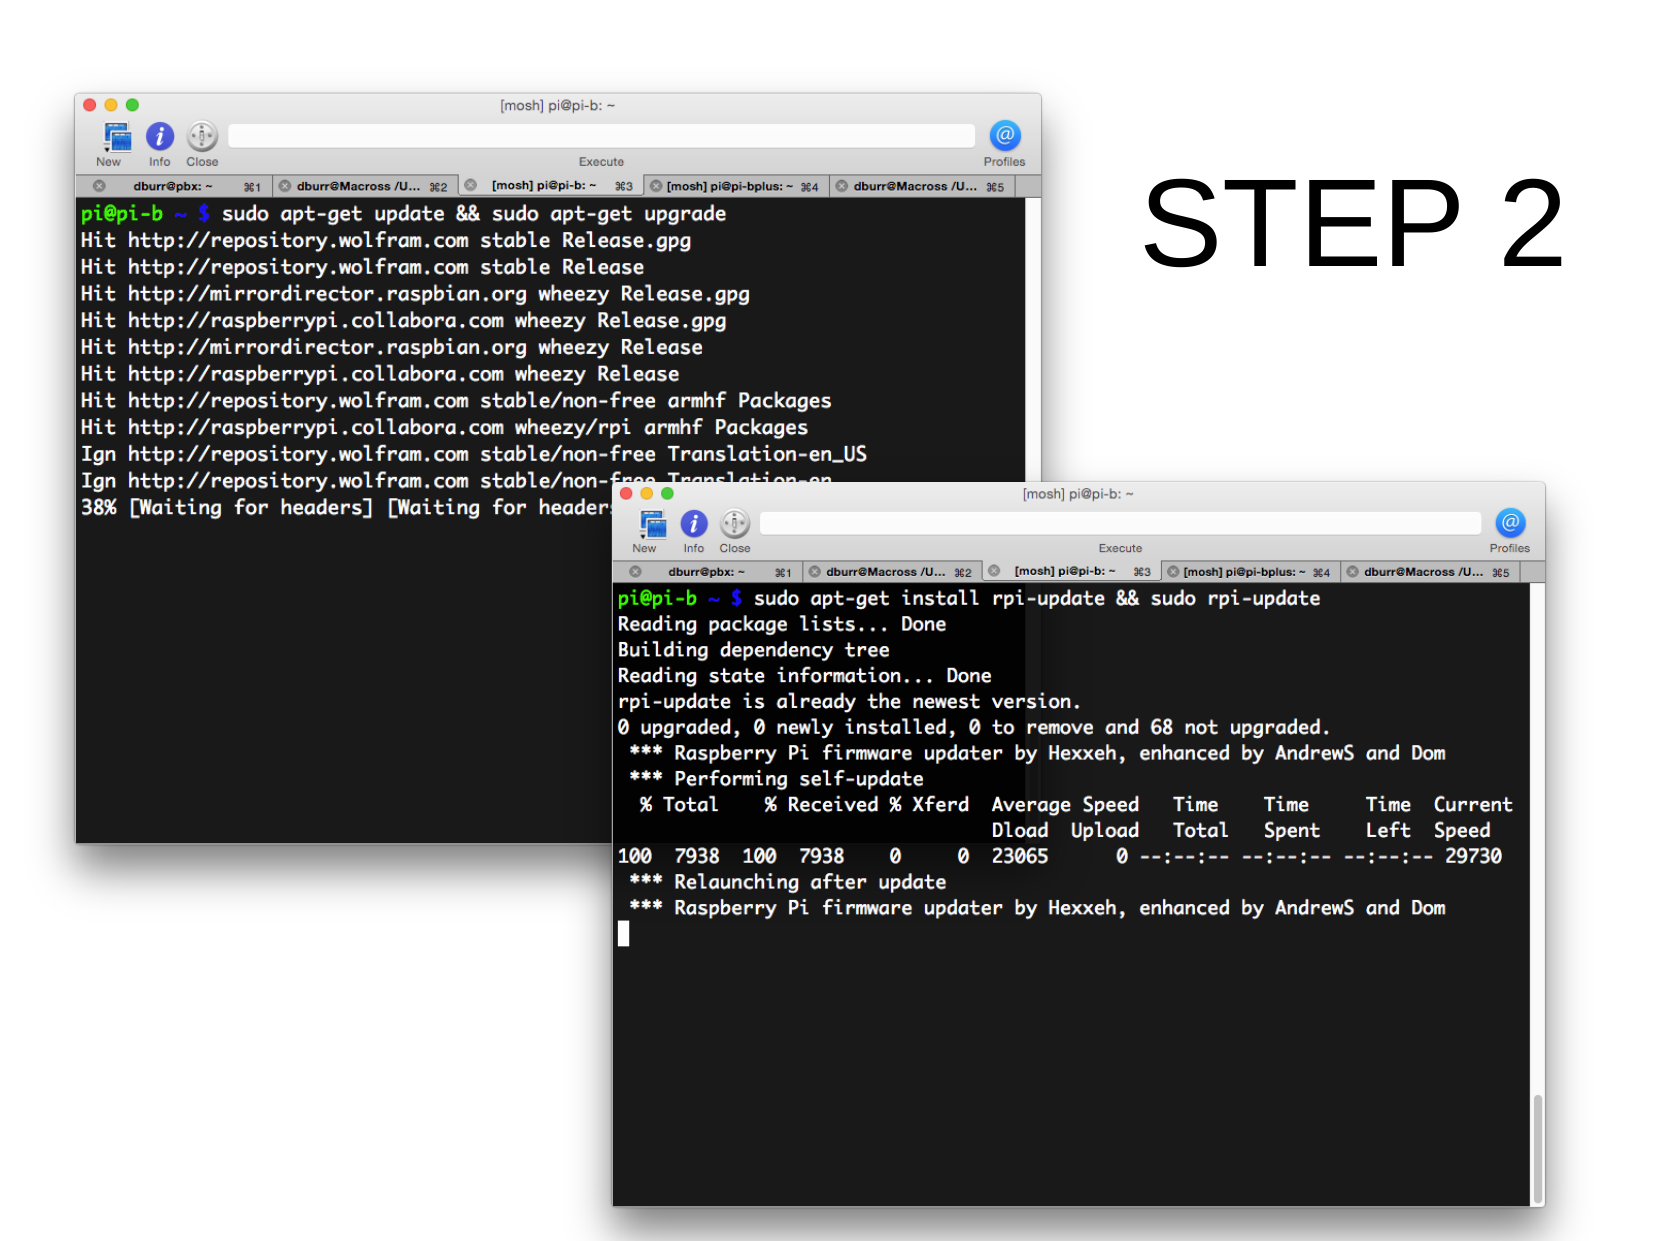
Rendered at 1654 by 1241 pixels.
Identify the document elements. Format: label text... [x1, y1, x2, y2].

text_box STEP 2 [1125, 145, 1584, 301]
picture [15, 59, 1603, 1241]
